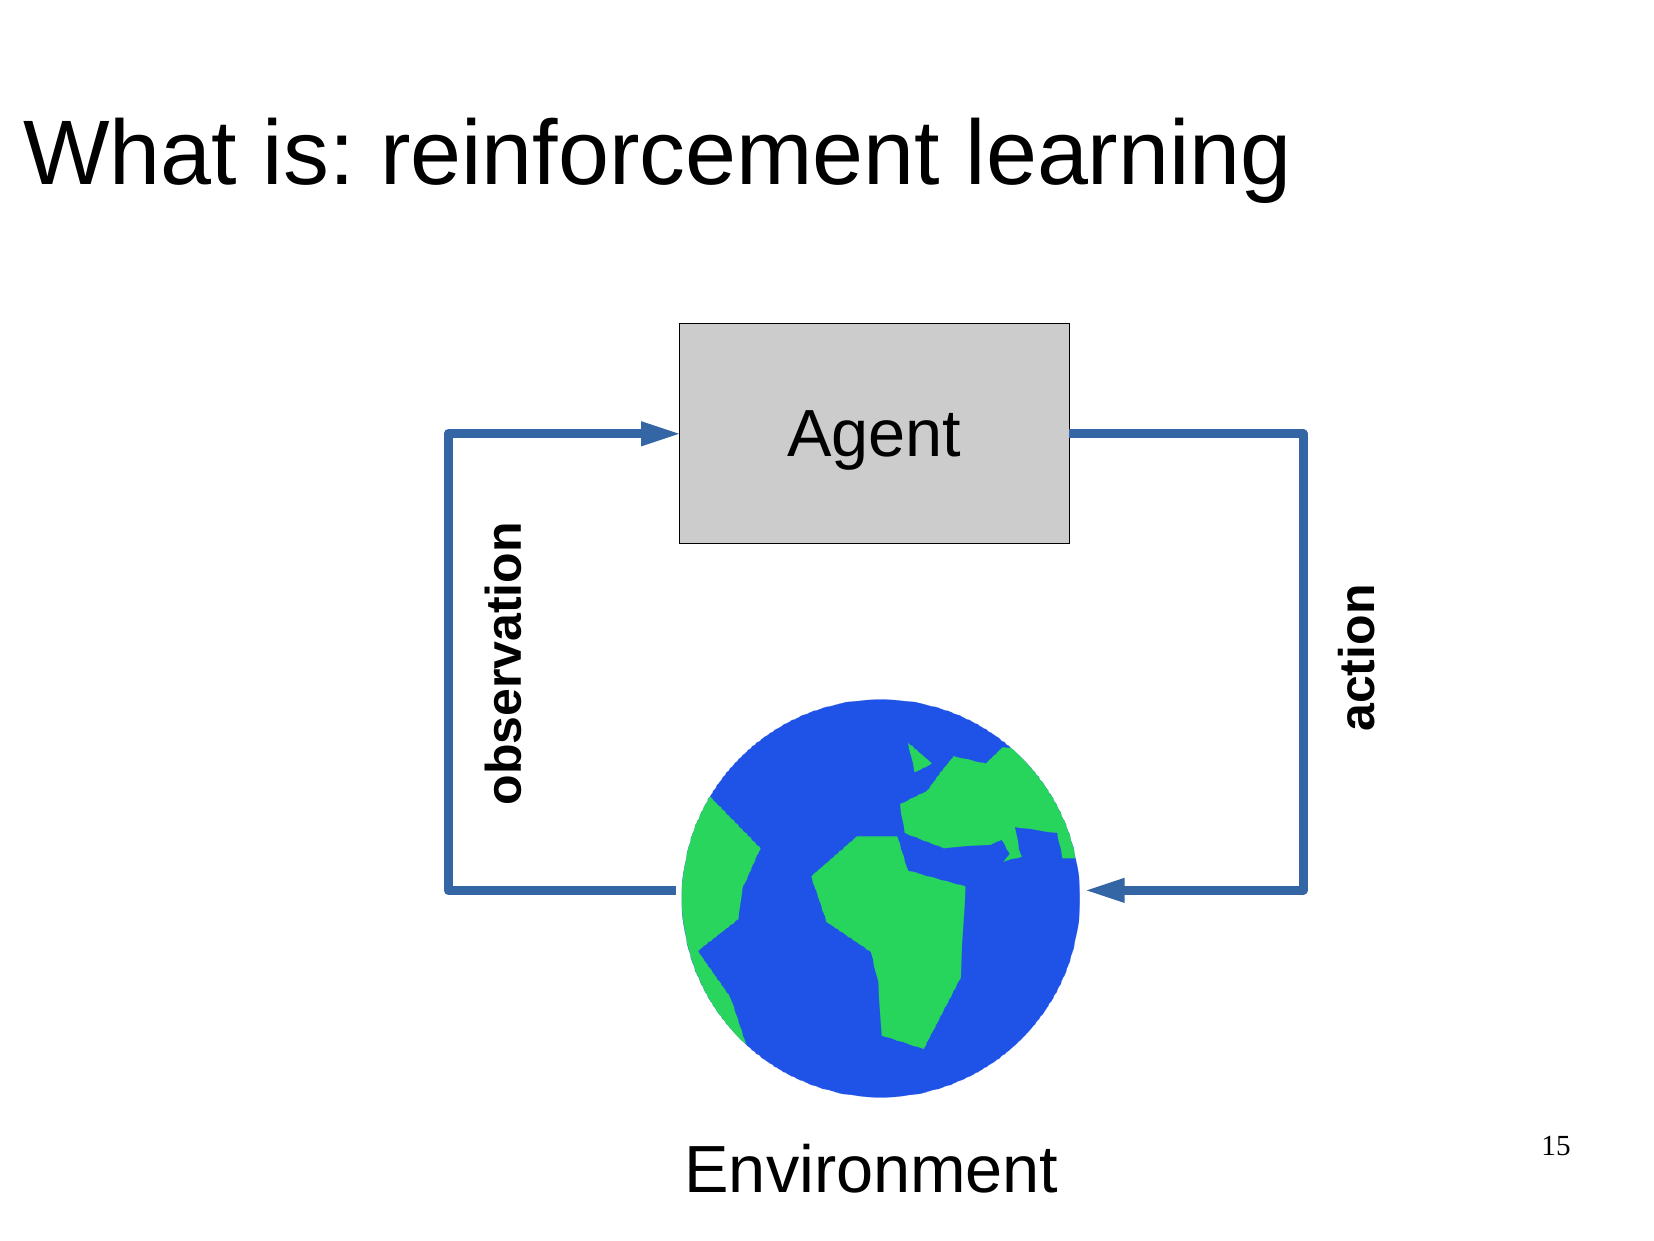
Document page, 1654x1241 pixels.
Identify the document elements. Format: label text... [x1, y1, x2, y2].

text_box action [1321, 569, 1393, 747]
title What is: reinforcement learning [23, 49, 1512, 257]
picture [555, 654, 1206, 1142]
text_box observation [468, 507, 540, 821]
text_box Environment [600, 1124, 1143, 1214]
text_box Agent [679, 323, 1070, 544]
